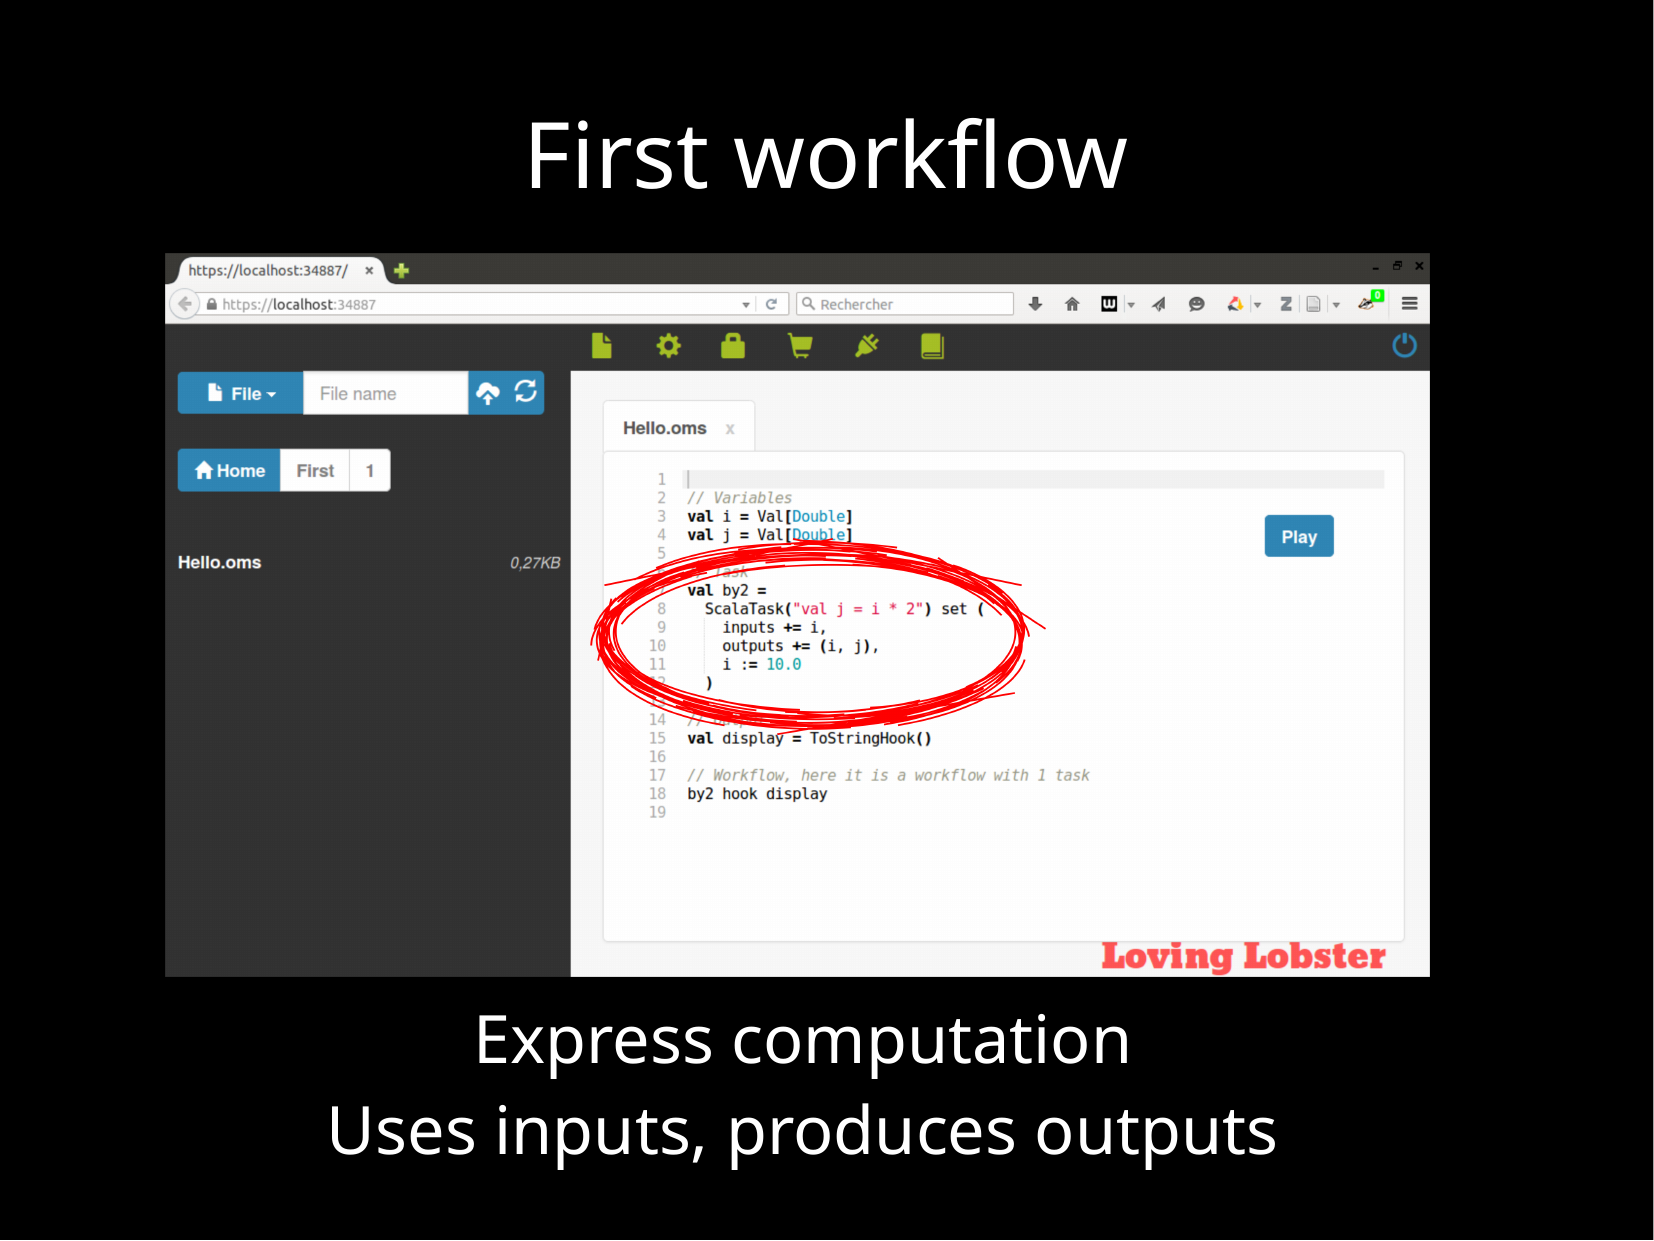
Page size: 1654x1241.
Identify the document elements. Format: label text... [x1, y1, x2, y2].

picture [165, 253, 1430, 977]
title First workflow [82, 49, 1571, 257]
list Express computation Uses inputs, produces outputs [59, 992, 1548, 1222]
